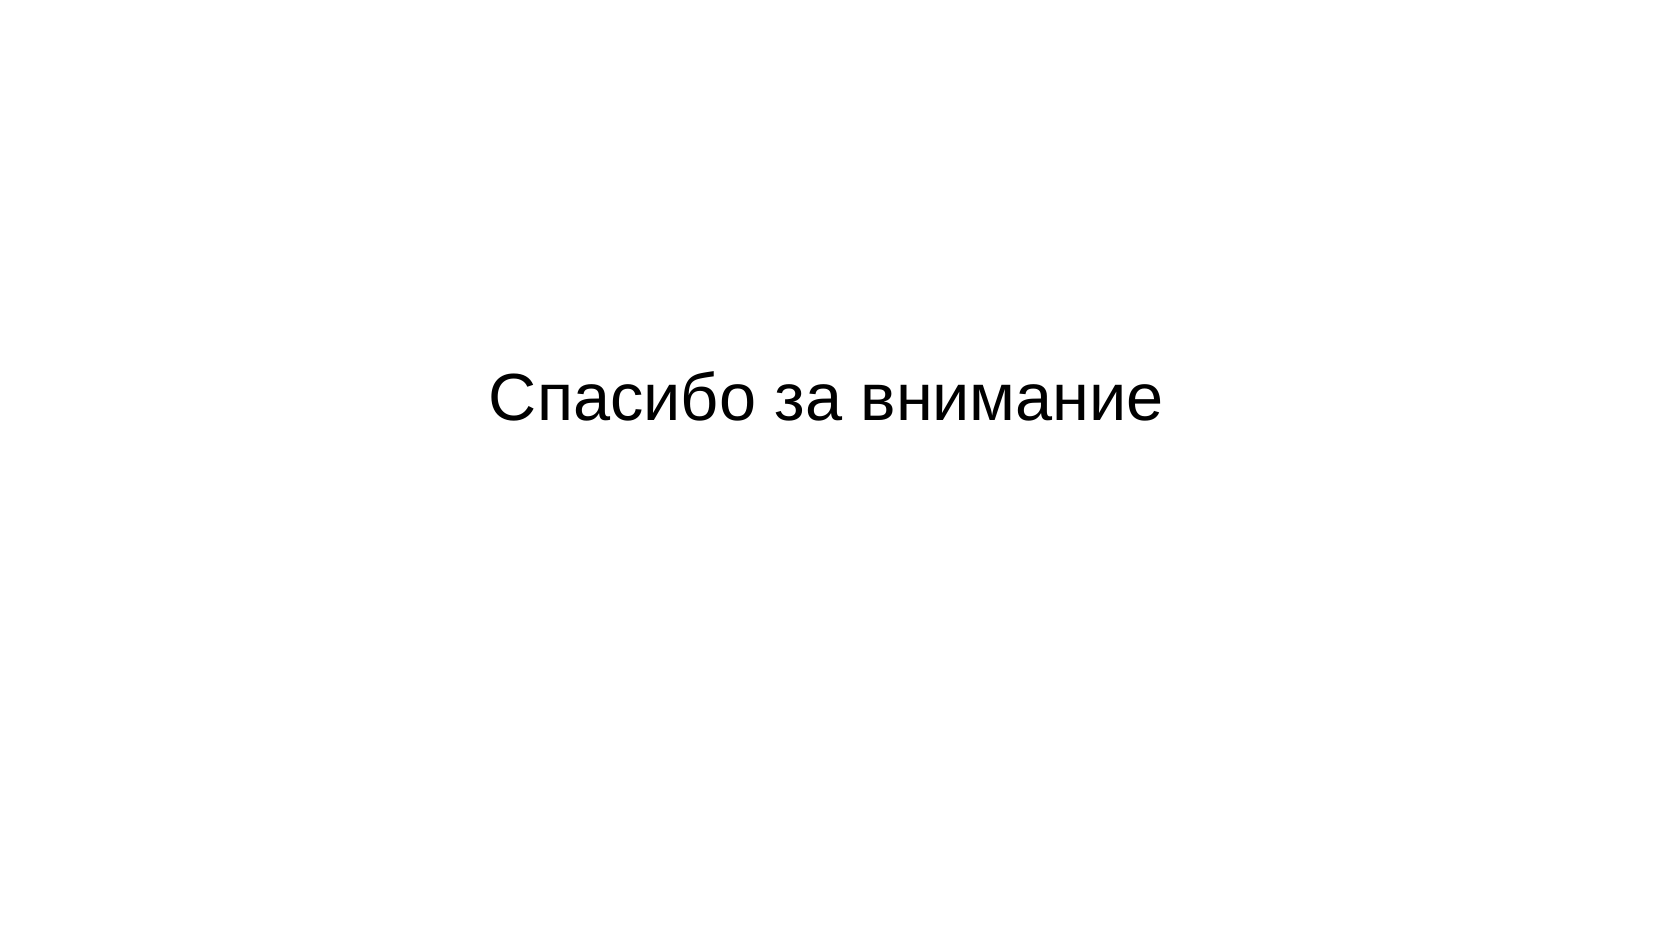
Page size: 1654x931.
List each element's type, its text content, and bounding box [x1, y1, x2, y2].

subtitle Спасибо за внимание [82, 37, 1571, 757]
